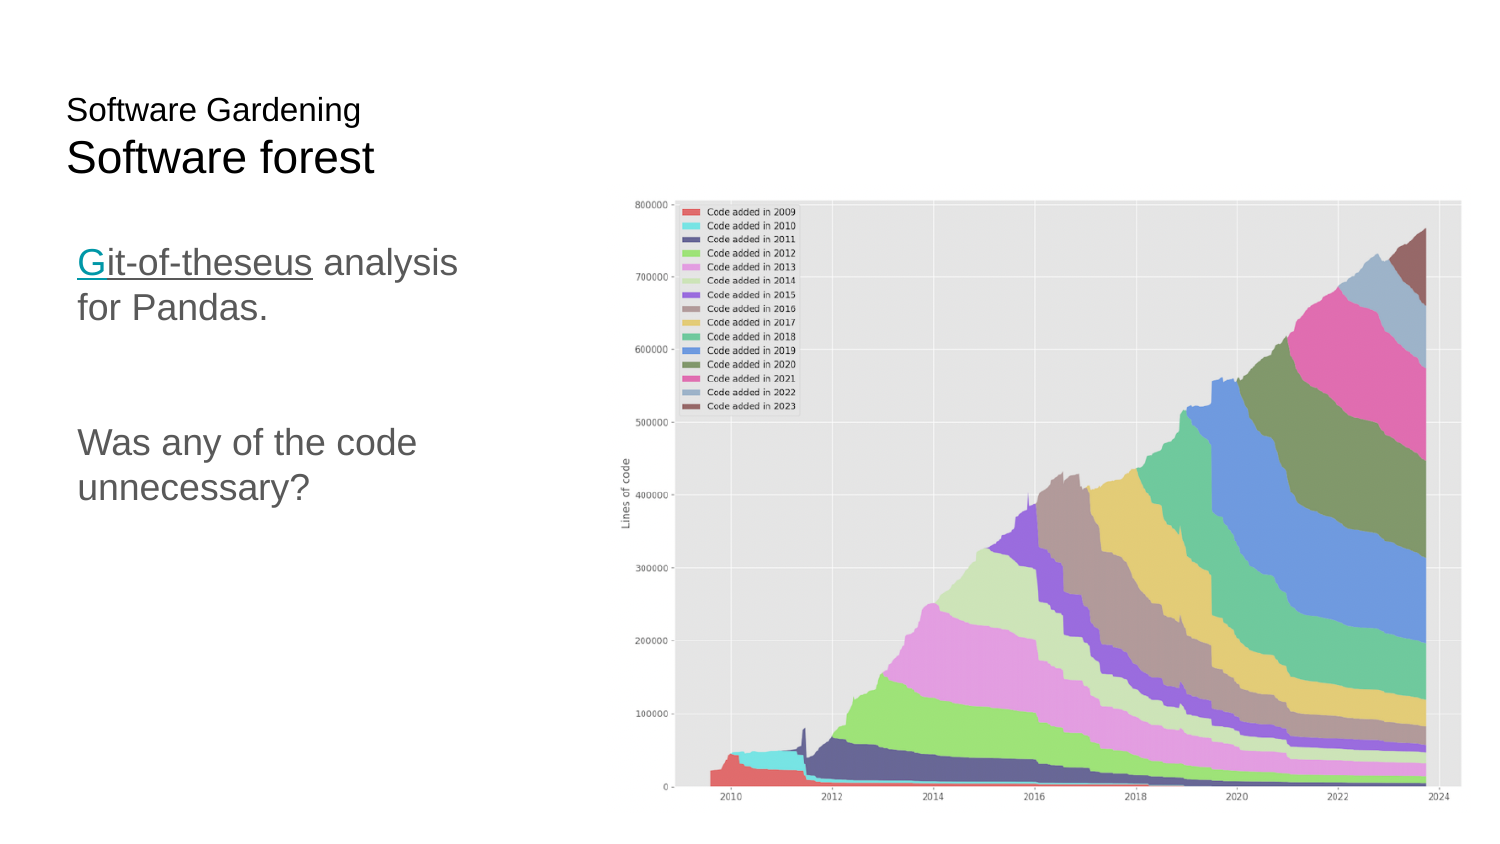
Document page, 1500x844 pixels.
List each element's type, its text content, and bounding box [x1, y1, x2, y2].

picture [606, 184, 1471, 813]
text_box Software Gardening Software forest [51, 72, 1449, 199]
text_box Git-of-theseus analysis for Pandas. Was any of the code unnecessary? [62, 223, 611, 648]
